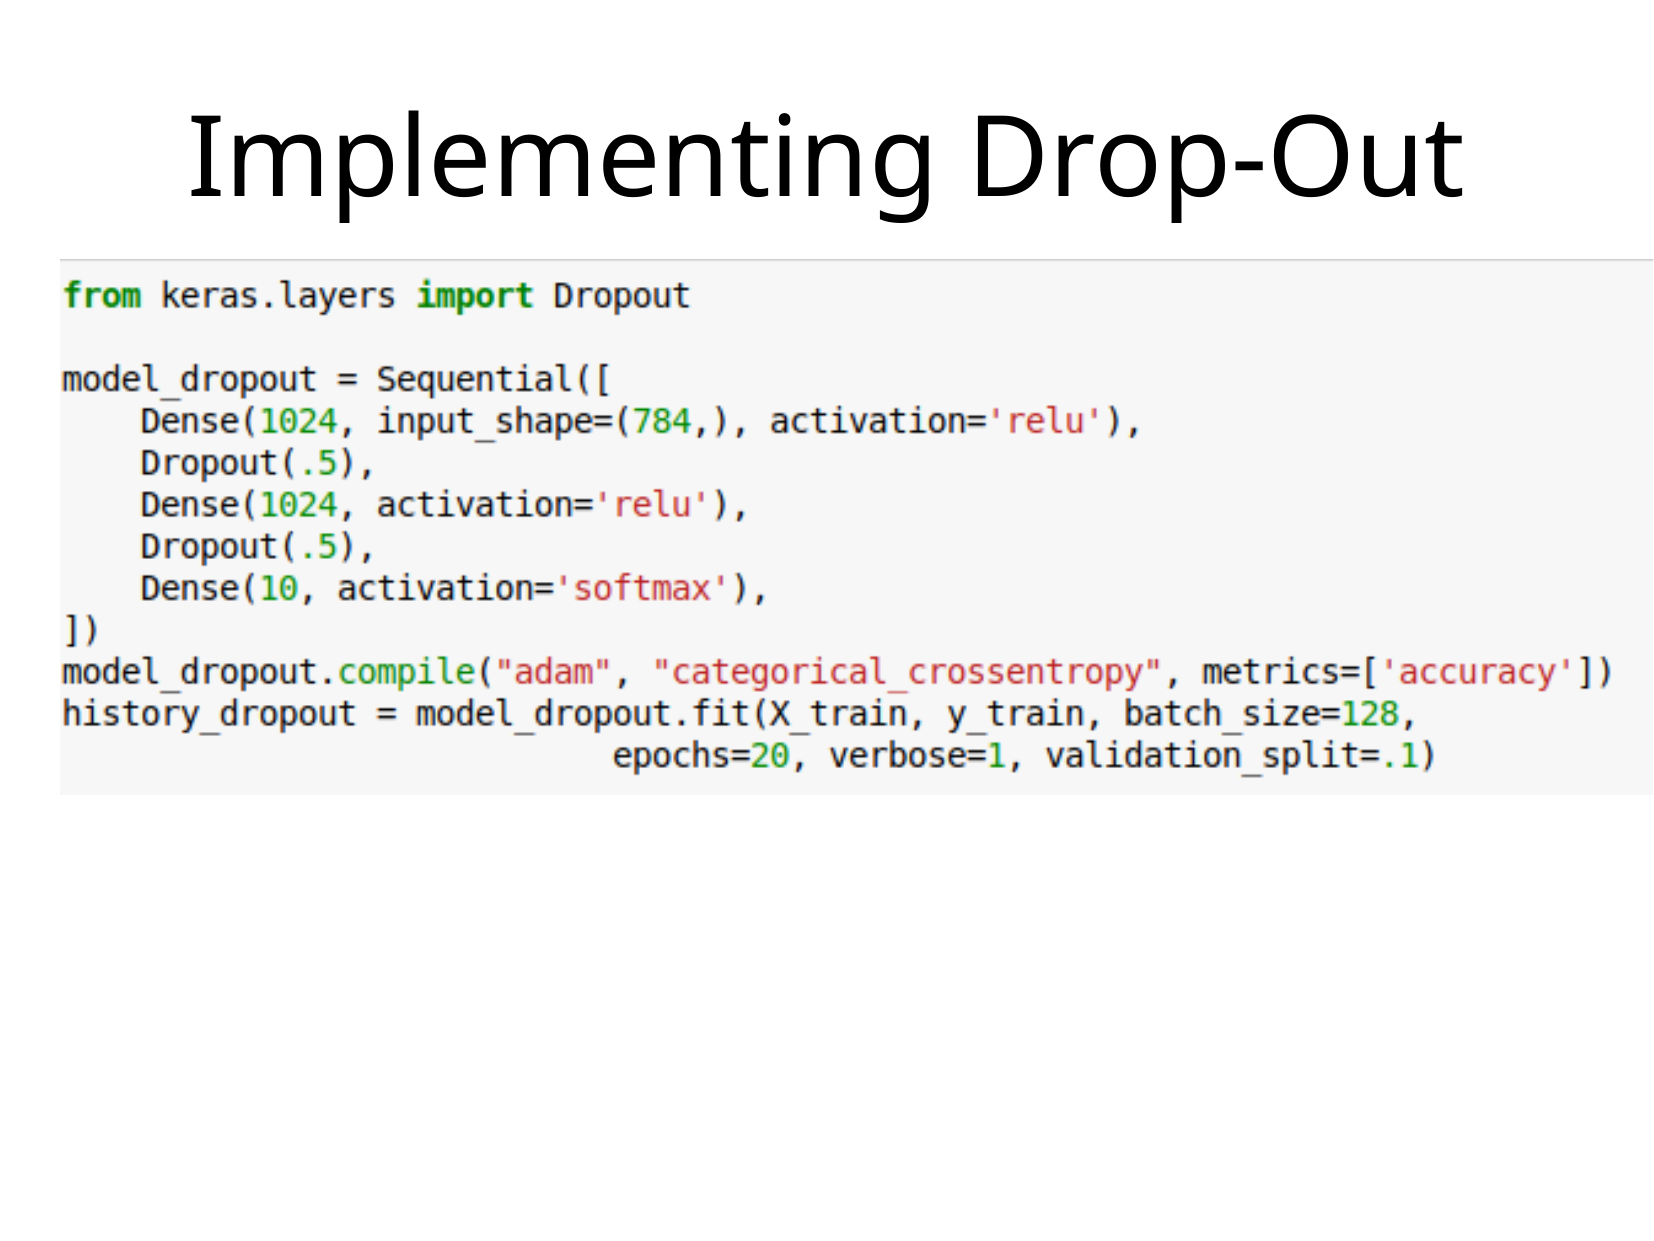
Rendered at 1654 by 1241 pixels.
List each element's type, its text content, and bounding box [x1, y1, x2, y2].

picture [60, 259, 1654, 796]
title Implementing Drop-Out [82, 49, 1571, 257]
